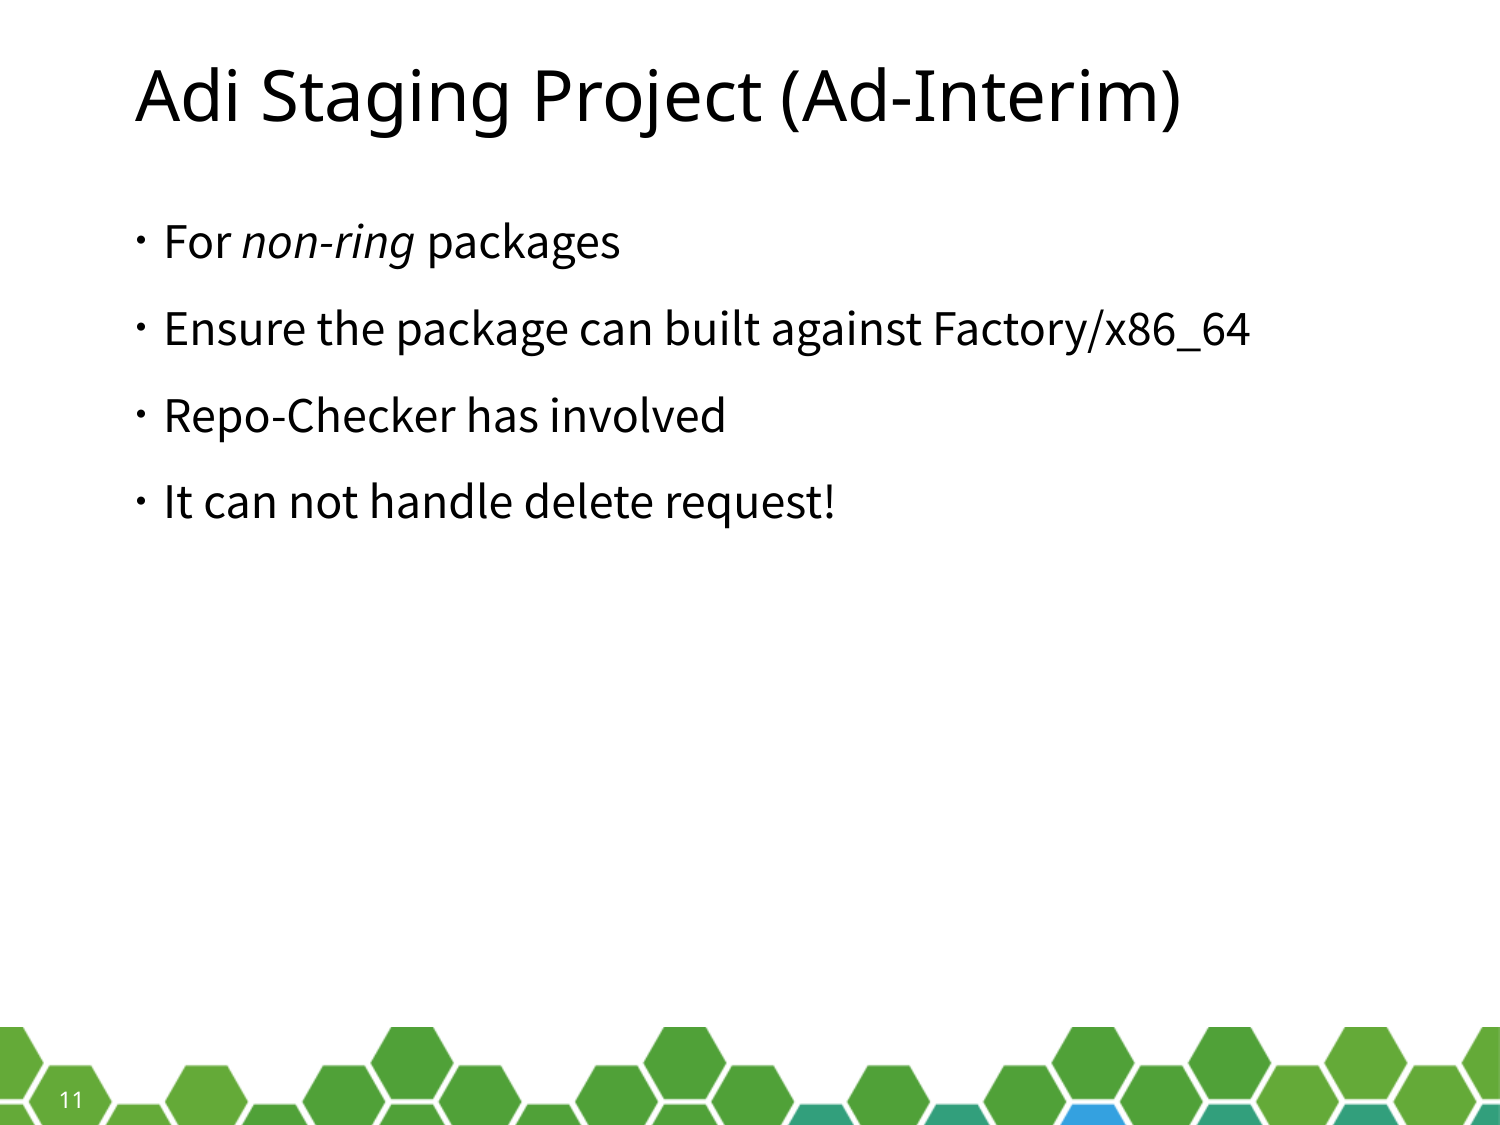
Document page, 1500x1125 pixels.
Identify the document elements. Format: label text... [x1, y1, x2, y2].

title Adi Staging Project (Ad-Interim) [135, 12, 1372, 175]
list For non-ring packages Ensure the package can built against Factory/x86_64 Repo-Checker has involved It can not handle delete request! [135, 208, 1372, 862]
picture [0, 1027, 1500, 1125]
